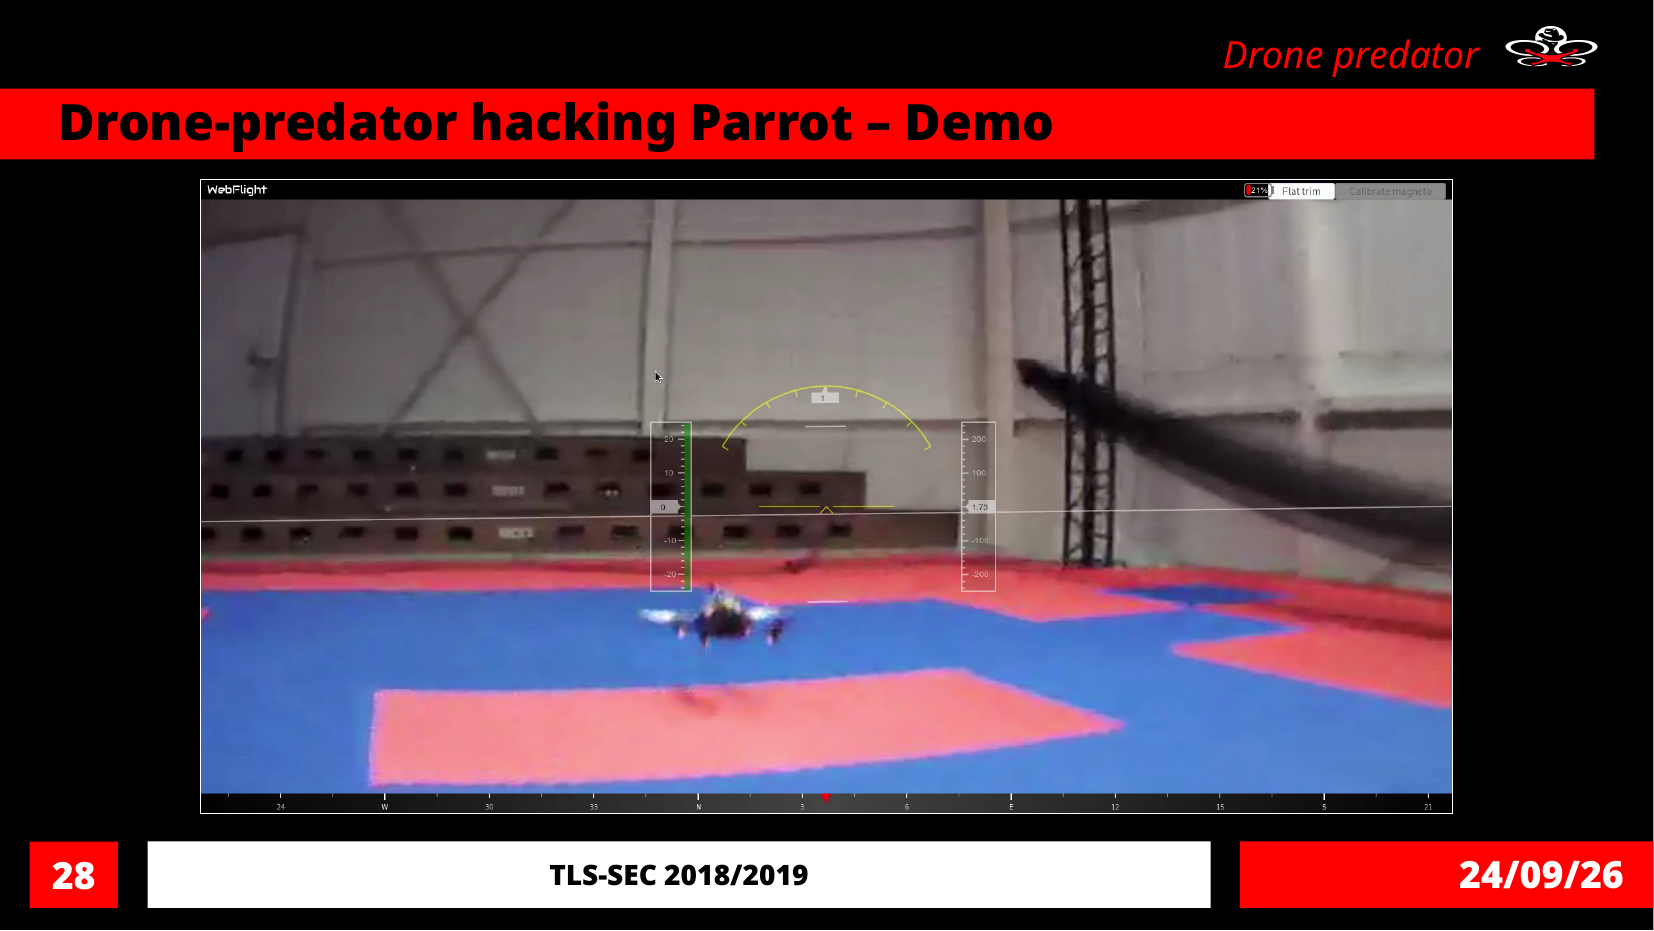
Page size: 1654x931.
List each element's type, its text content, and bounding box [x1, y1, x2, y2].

picture [200, 179, 1453, 814]
title Drone-predator hacking Parrot – Demo [59, 44, 1595, 156]
picture [1488, 15, 1617, 80]
